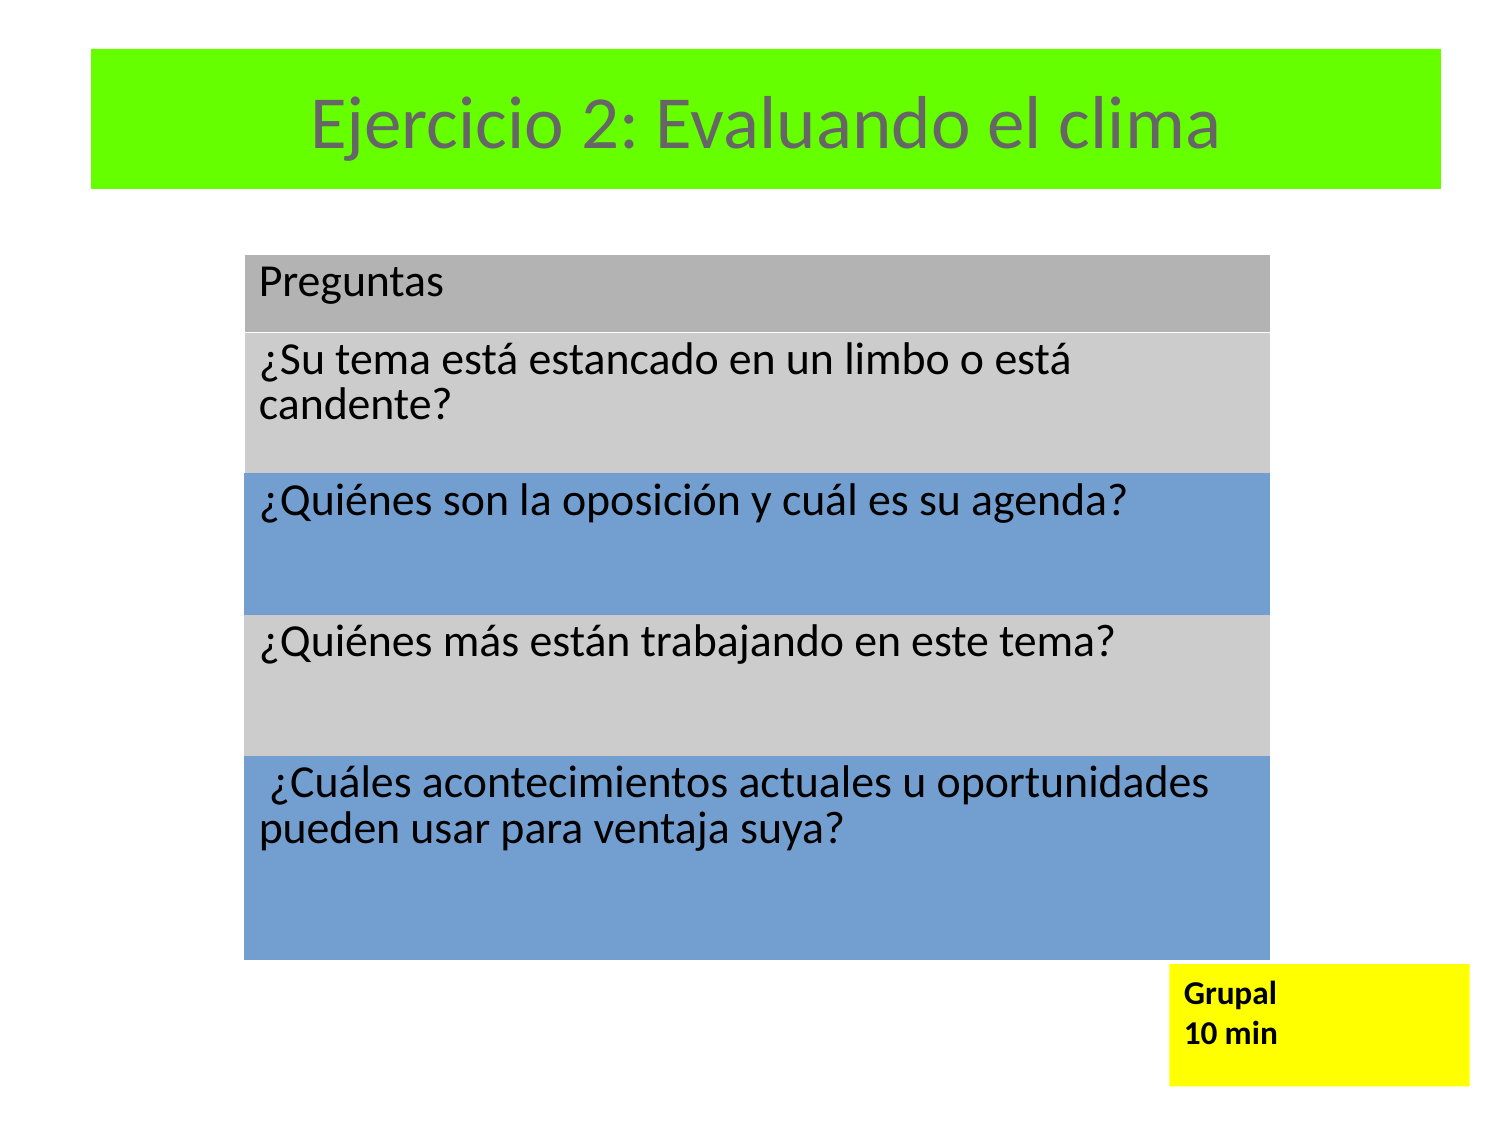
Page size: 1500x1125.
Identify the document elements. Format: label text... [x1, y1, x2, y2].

table_header Preguntas [245, 255, 1270, 332]
table_cell ¿Quiénes son la oposición y cuál es su agenda? [244, 473, 1270, 615]
table_cell ¿Cuáles acontecimientos actuales u oportunidades pueden usar para ventaja suya? [244, 756, 1270, 960]
text_box Ejercicio 2: Evaluando el clima [91, 48, 1441, 189]
table_cell ¿Quiénes más están trabajando en este tema? [244, 615, 1270, 756]
table_cell ¿Su tema está estancado en un limbo o está candente? [245, 333, 1270, 473]
text_box Grupal 10 min [1169, 964, 1470, 1087]
